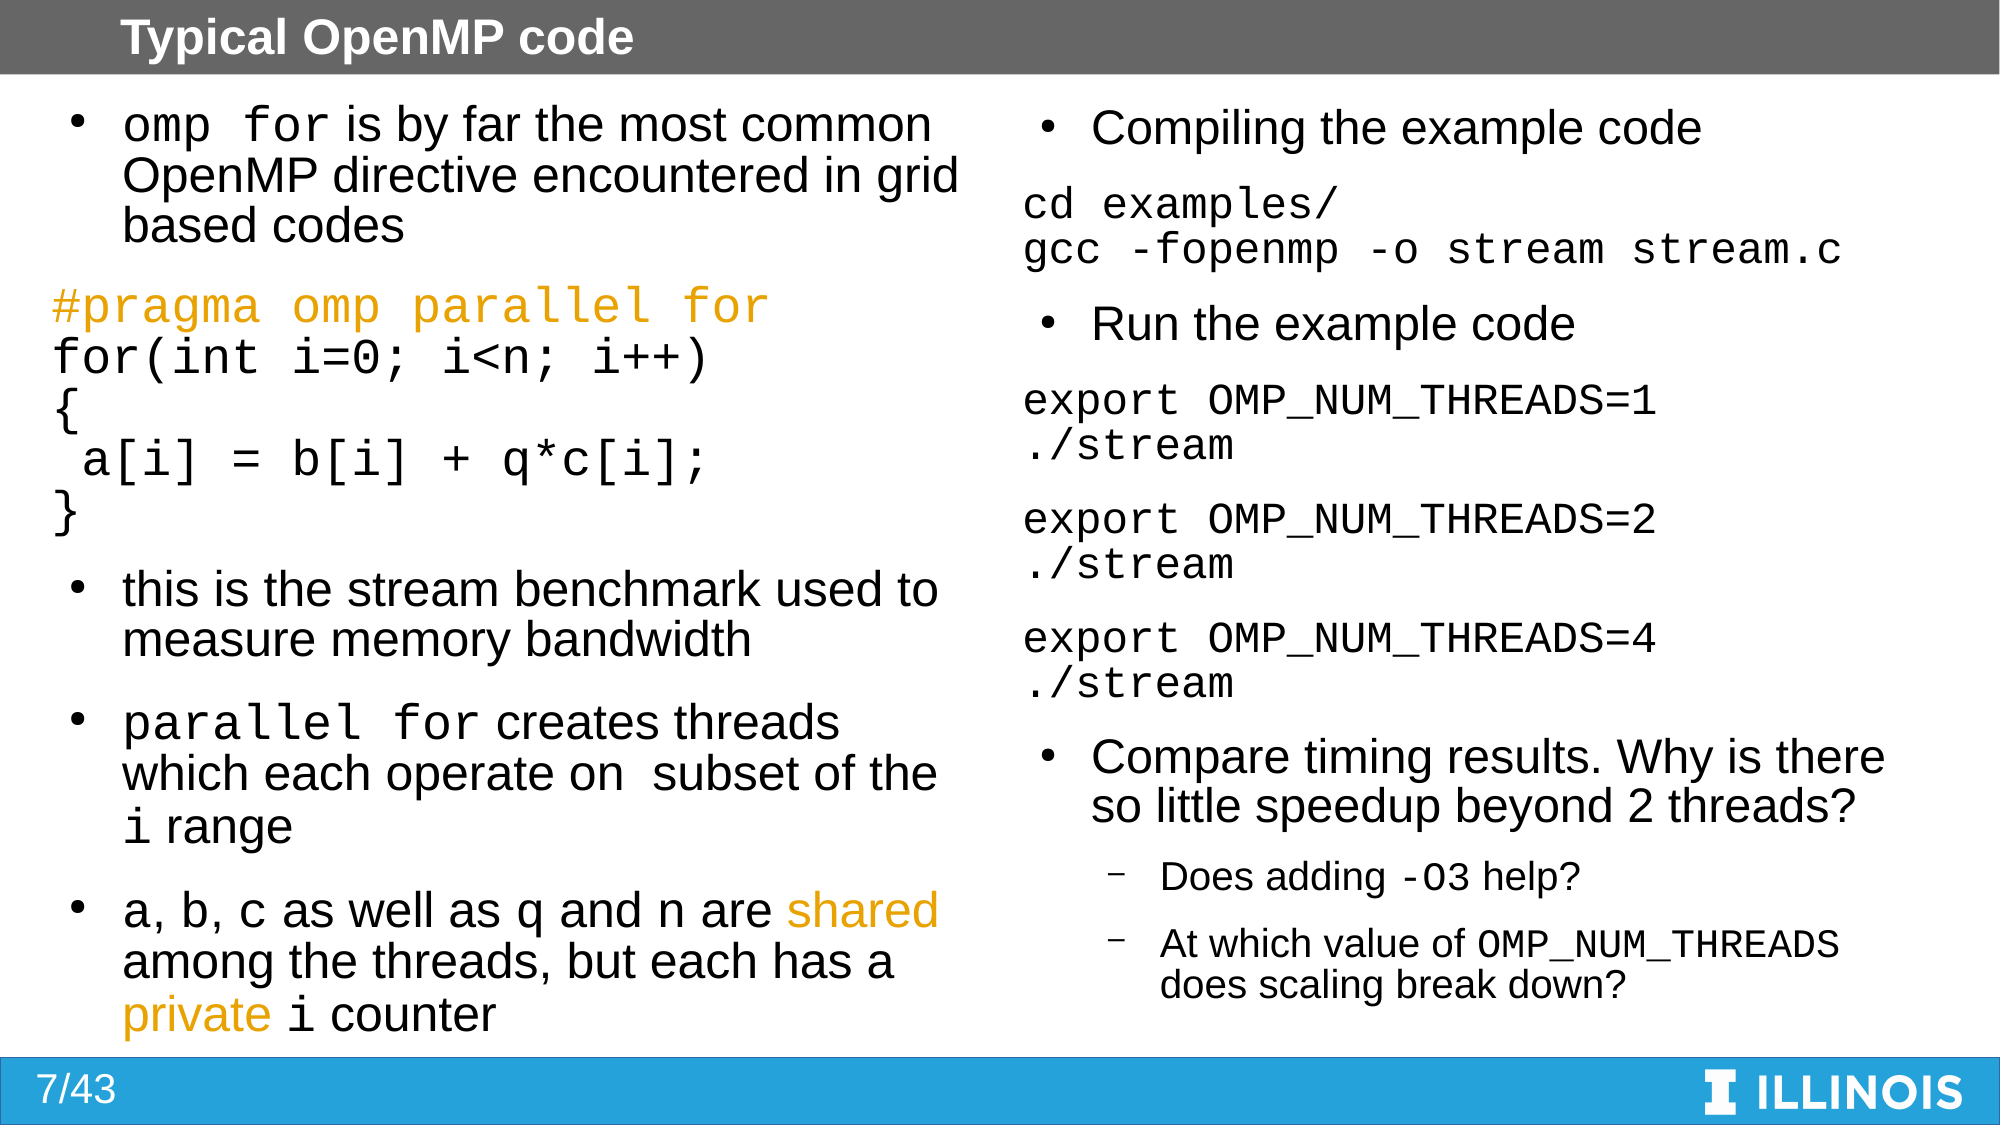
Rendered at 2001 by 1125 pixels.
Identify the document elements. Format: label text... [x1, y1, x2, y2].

list Compiling the example code cd examples/ gcc -fopenmp -o stream stream.c Run the example code export OMP_NUM_THREADS=1 ./stream export OMP_NUM_THREADS=2 ./stream export OMP_NUM_THREADS=4 ./stream Compare timing results. Why is there so little speedup beyond 2 threads? Does adding -O3 help? At which value of OMP_NUM_THREADS does scaling break down? [1022, 105, 1901, 1022]
picture [1705, 1069, 1962, 1115]
title Typical OpenMP code [0, 0, 2000, 75]
list omp for is by far the most common OpenMP directive encountered in grid based codes #pragma omp parallel for for(int i=0; i<n; i++) { a[i] = b[i] + q*c[i]; } this is the stream benchmark used to measure memory bandwidth parallel for creates threads which each operate on subset of the i range a, b, c as well as q and n are shared among the threads, but each has a private i counter [51, 97, 978, 1058]
